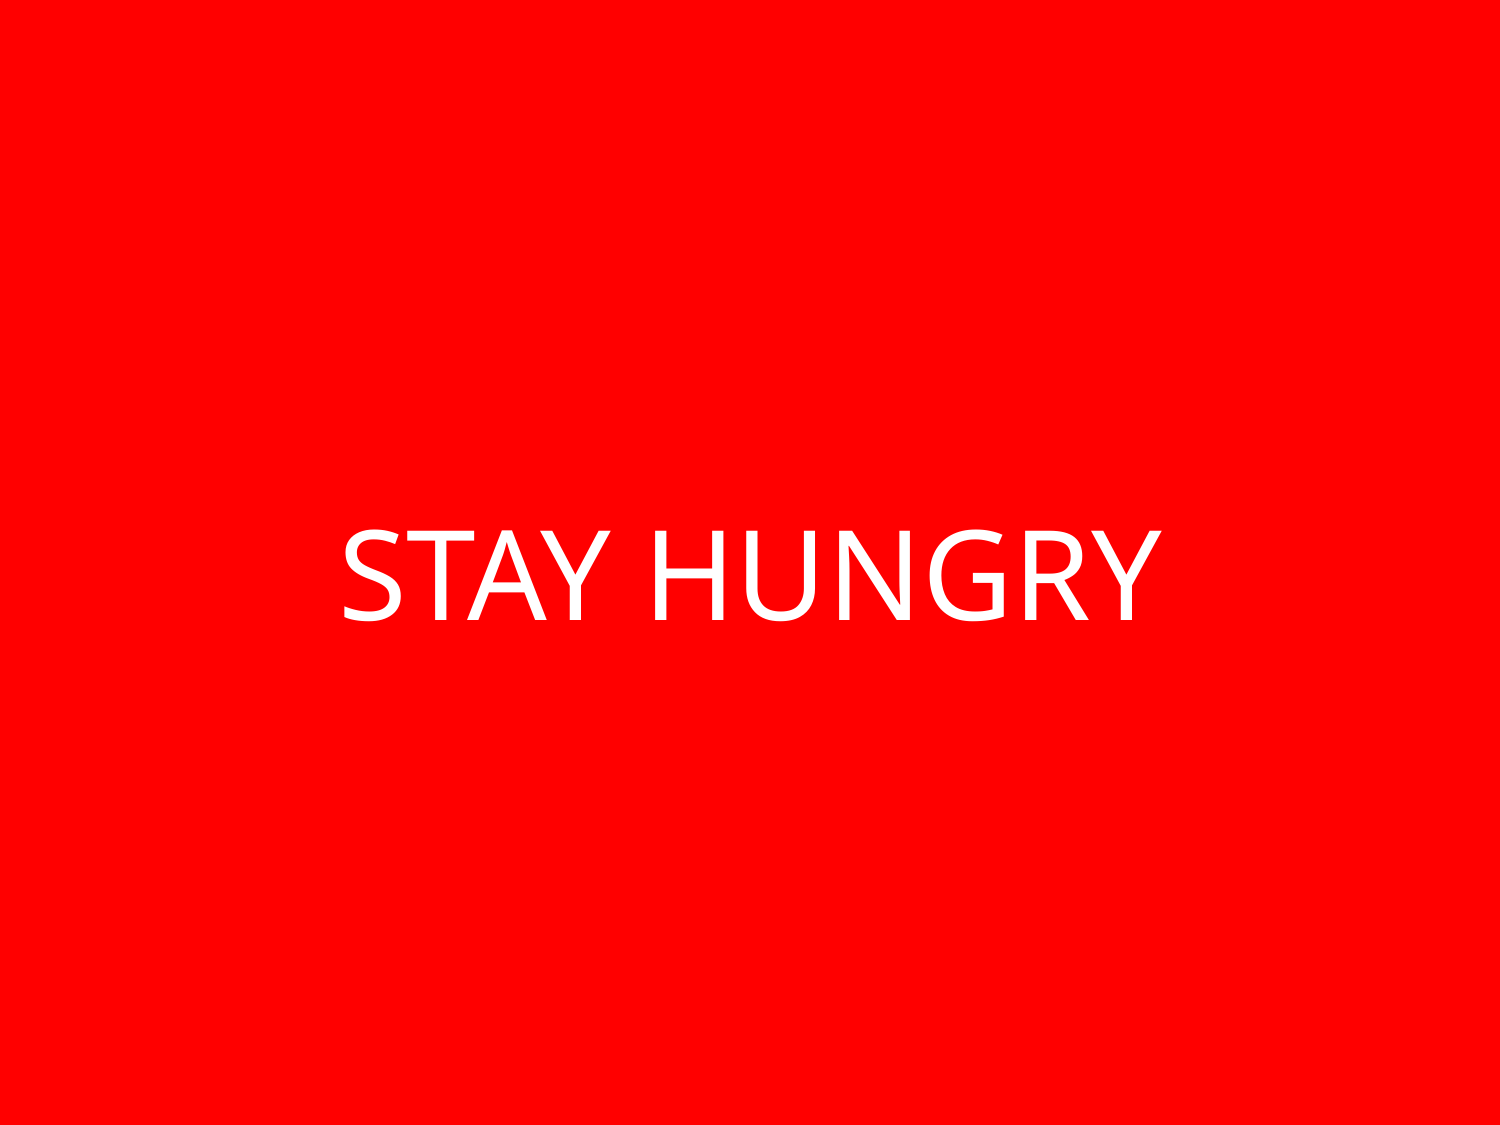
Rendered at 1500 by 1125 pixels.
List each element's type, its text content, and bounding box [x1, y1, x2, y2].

list STAY HUNGRY [0, 487, 1500, 781]
